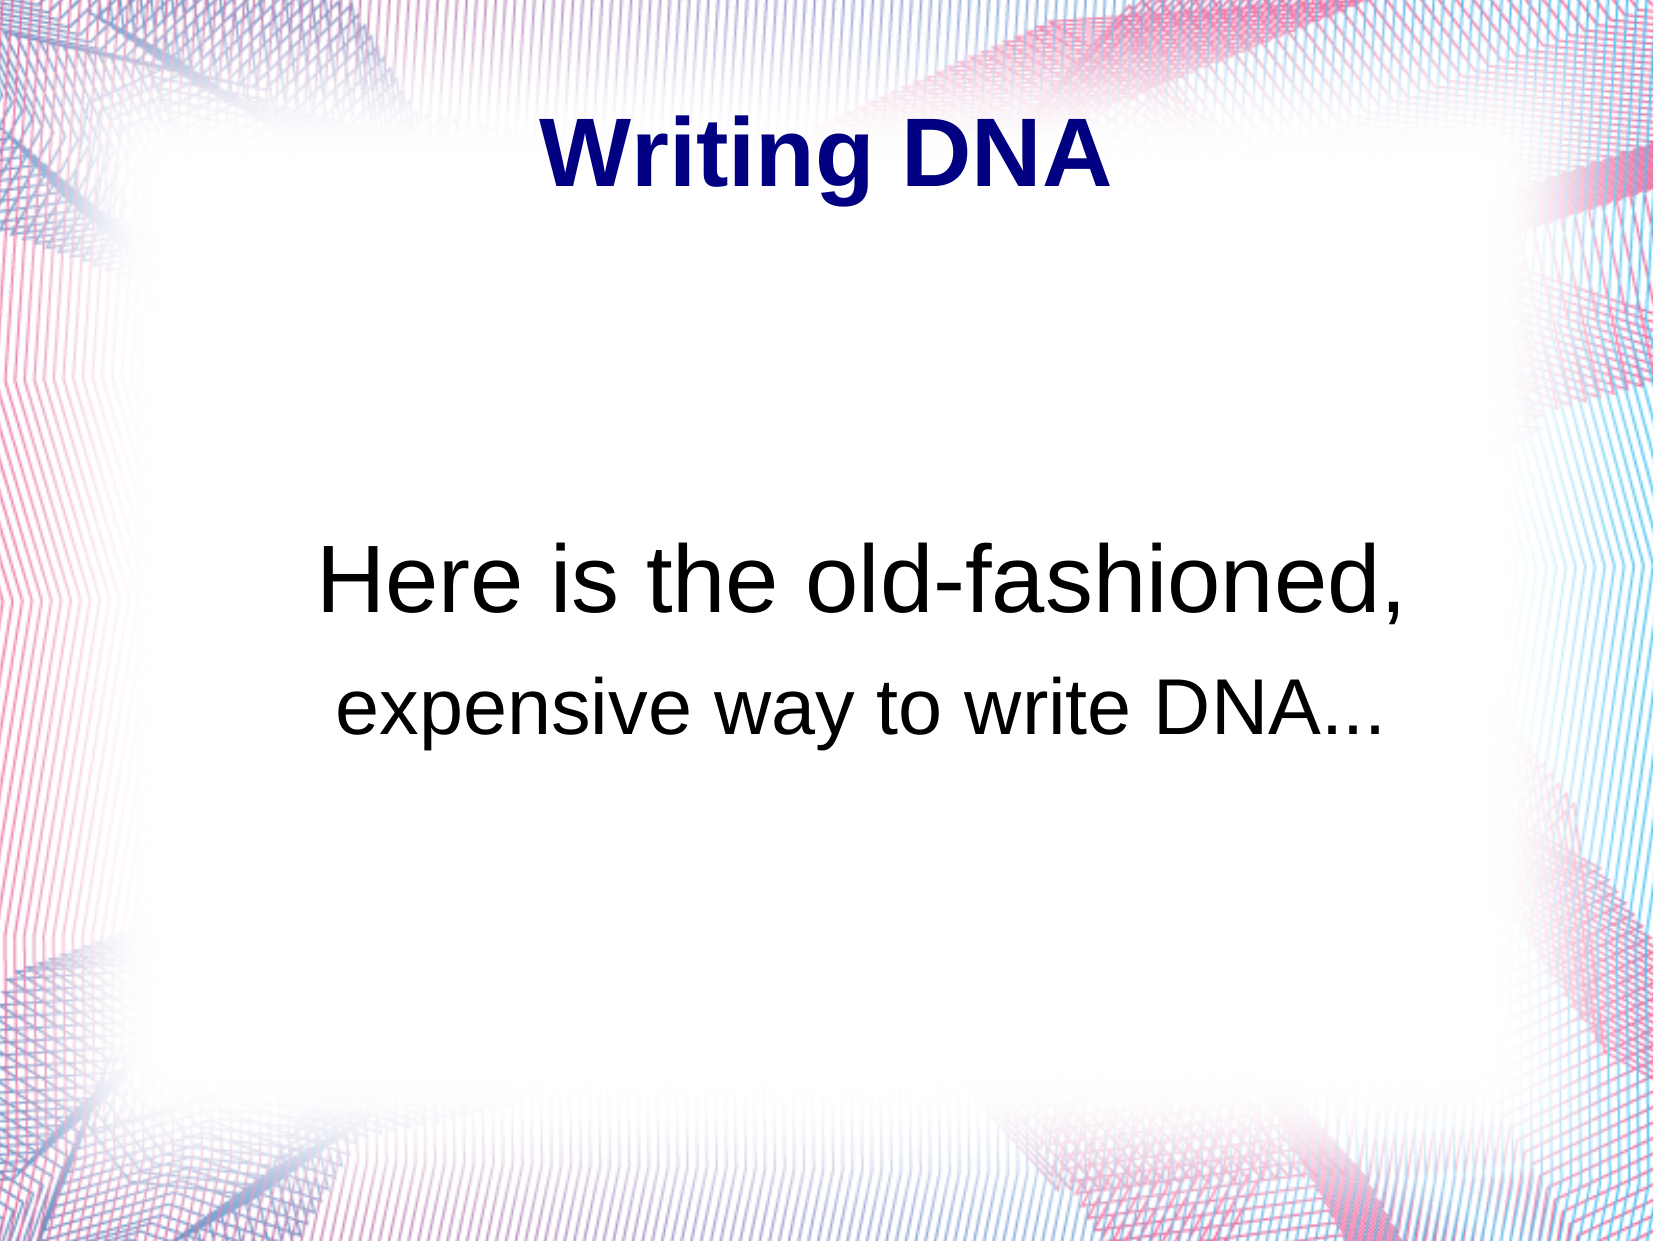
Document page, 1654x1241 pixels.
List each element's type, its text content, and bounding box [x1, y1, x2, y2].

picture [0, 0, 1654, 1241]
list Here is the old-fashioned, expensive way to write DNA... [82, 290, 1571, 1109]
title Writing DNA [82, 49, 1571, 257]
